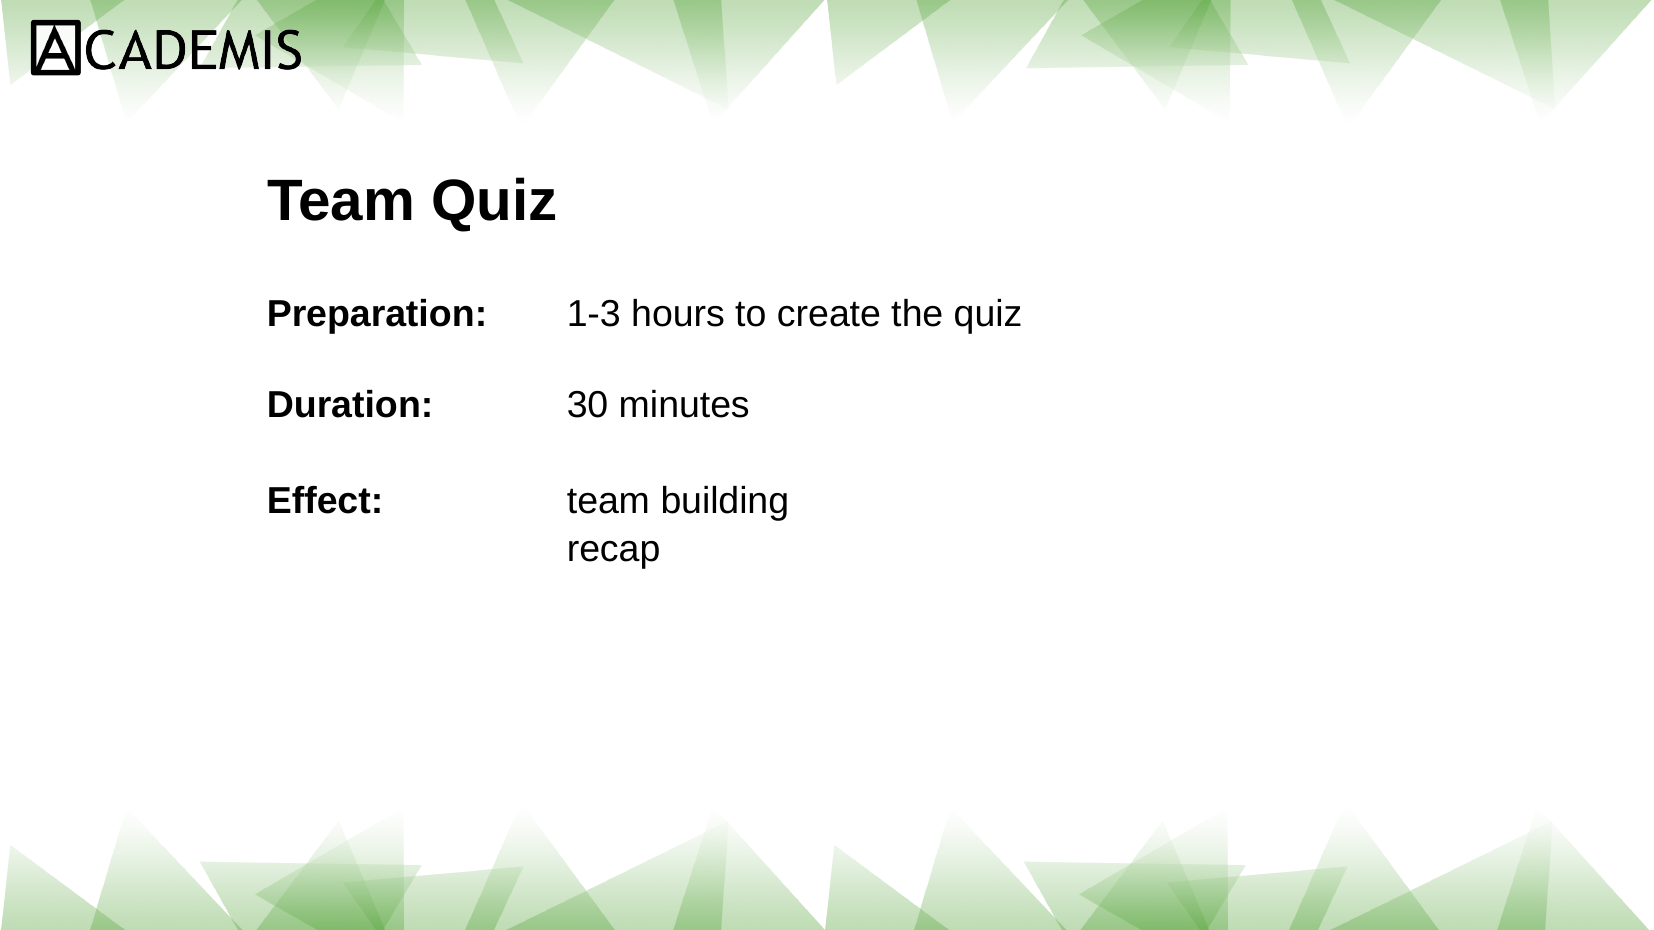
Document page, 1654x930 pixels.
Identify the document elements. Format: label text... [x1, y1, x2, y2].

picture [0, 0, 1653, 128]
title Team Quiz [180, 86, 646, 282]
picture [0, 802, 1651, 930]
text_box Preparation: 1-3 hours to create the quiz Duration: 30 minutes Effect: team building recap [252, 279, 1426, 681]
